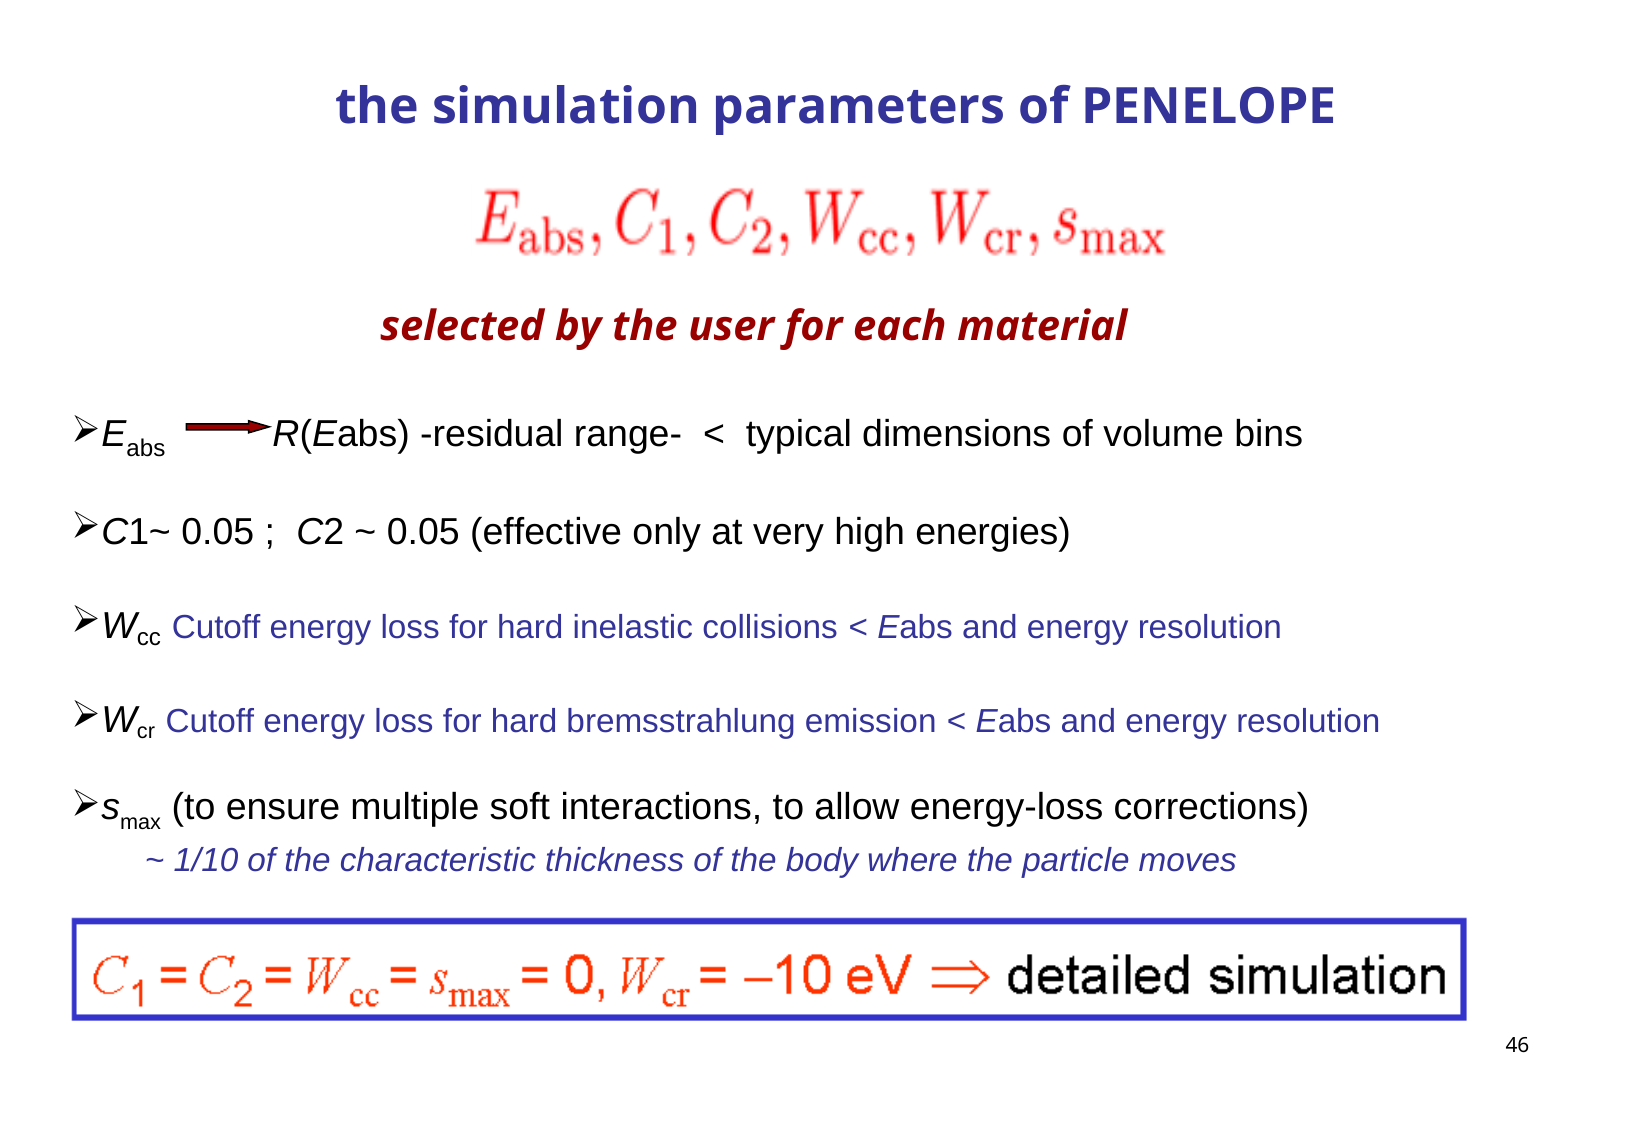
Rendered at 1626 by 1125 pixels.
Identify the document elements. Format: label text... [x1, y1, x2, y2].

text_box [186, 420, 270, 433]
text_box the simulation parameters of PENELOPE [80, 66, 1593, 142]
text_box selected by the user for each material [280, 290, 1238, 357]
text_box Eabs R(Eabs) -residual range- < typical dimensions of volume bins C1~ 0.05 ; C2 ~ 0.05 (effective only at very high energies) Wcc Cutoff energy loss for hard inelastic collisions < Eabs and energy resolution Wcr Cutoff energy loss for hard bremsstrahlung emission < Eabs and energy resolution smax (to ensure multiple soft interactions, to allow energy-loss corrections) ~ 1/10 of the characteristic thickness of the body where the particle moves [56, 397, 1534, 927]
picture [44, 904, 1506, 1040]
picture [470, 184, 1167, 256]
